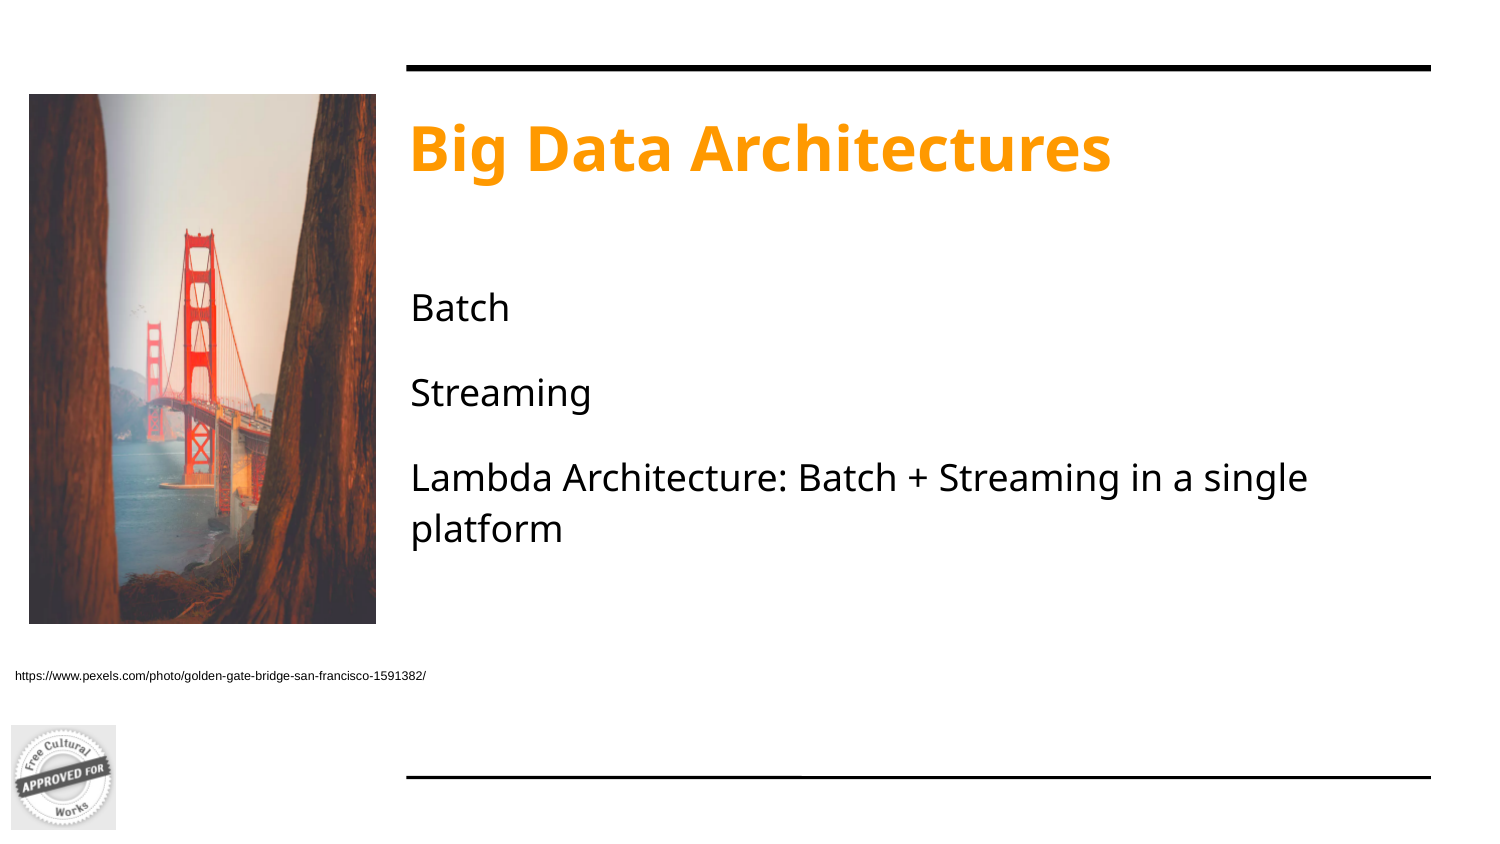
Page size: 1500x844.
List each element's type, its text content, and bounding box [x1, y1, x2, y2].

list Batch Streaming Lambda Architecture: Batch + Streaming in a single platform [395, 261, 1433, 755]
picture [29, 94, 376, 624]
picture [11, 725, 116, 830]
title Big Data Architectures [393, 94, 1431, 199]
text_box https://www.pexels.com/photo/golden-gate-bridge-san-francisco-1591382/ [0, 652, 493, 689]
